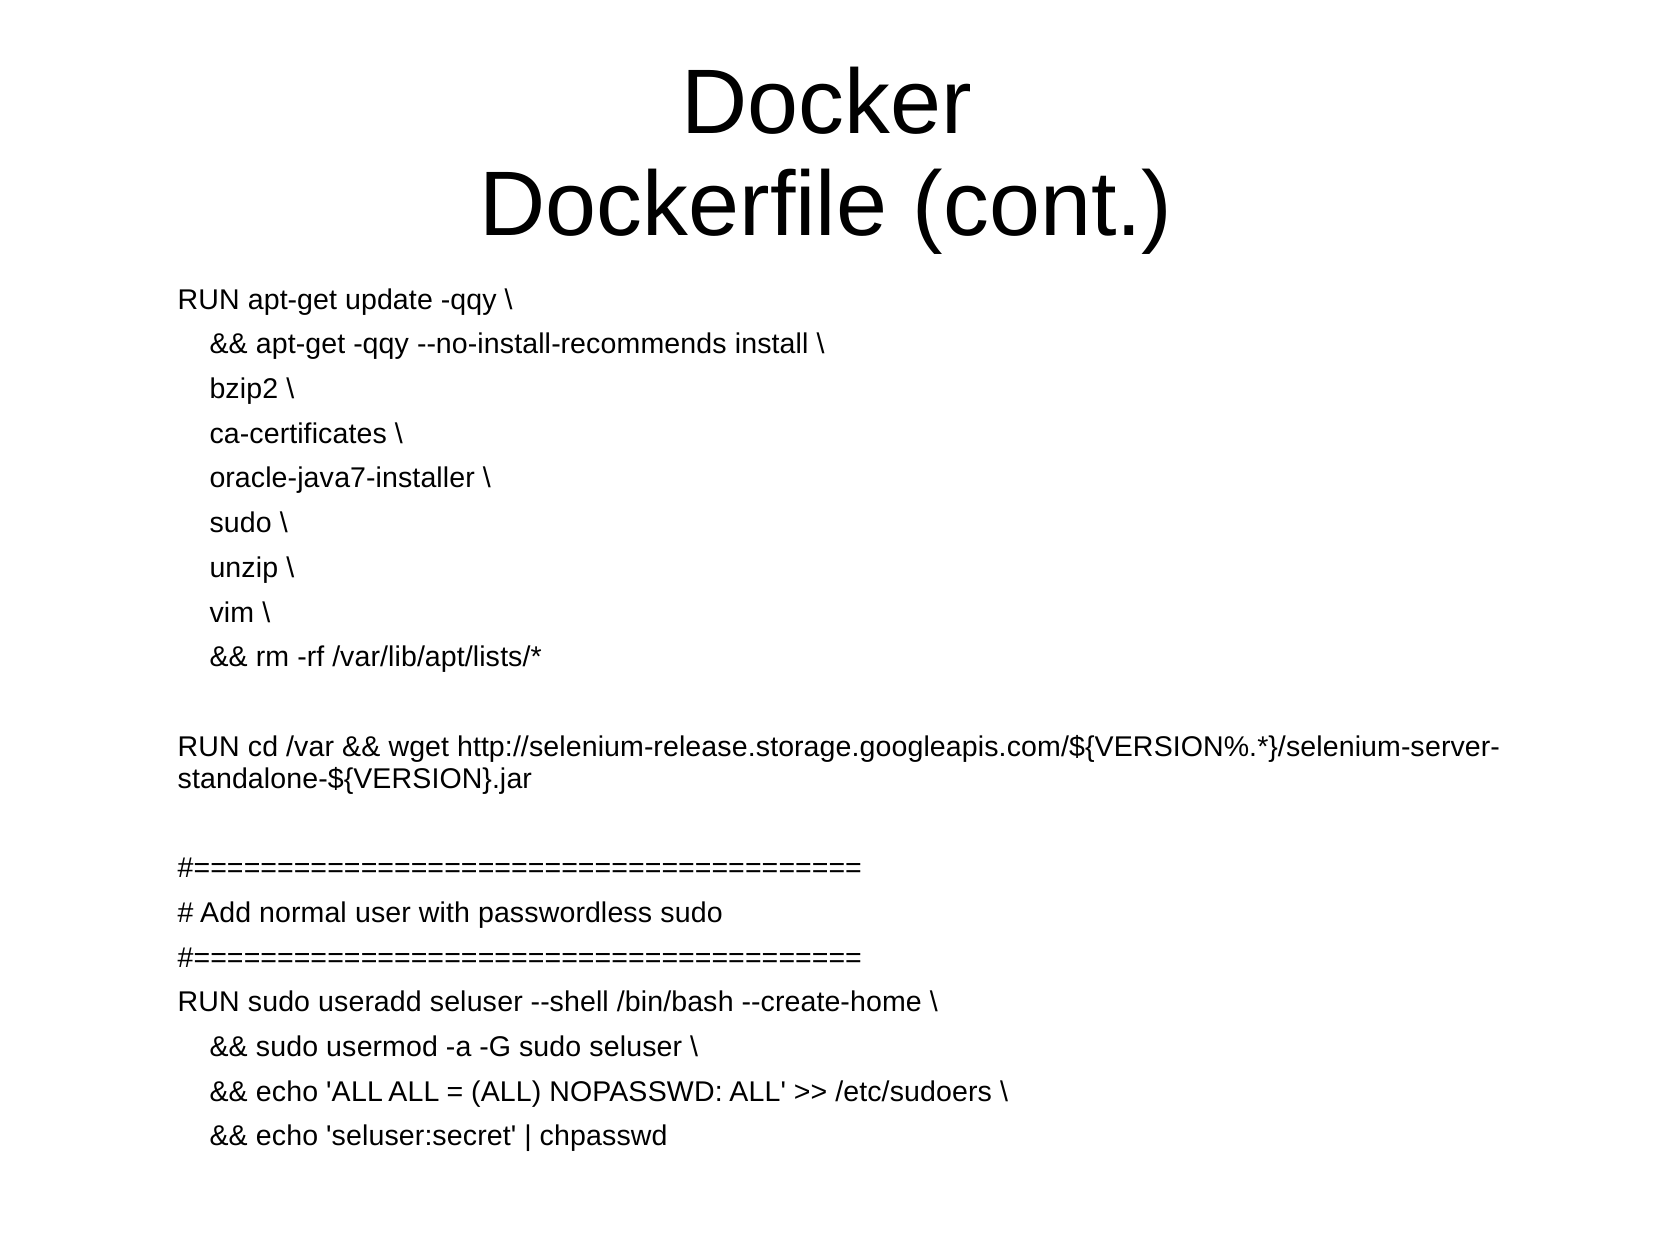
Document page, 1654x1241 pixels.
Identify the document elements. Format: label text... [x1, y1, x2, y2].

title Docker Dockerfile (cont.) [82, 49, 1571, 257]
list RUN apt-get update -qqy \ && apt-get -qqy --no-install-recommends install \ bzip2 \ ca-certificates \ oracle-java7-installer \ sudo \ unzip \ vim \ && rm -rf /var/lib/apt/lists/* RUN cd /var && wget http://selenium-release.storage.googleapis.com/${VERSION%.*}/selenium-server-standalone-${VERSION}.jar #======================================== # Add normal user with passwordless sudo #======================================== RUN sudo useradd seluser --shell /bin/bash --create-home \ && sudo usermod -a -G sudo seluser \ && echo 'ALL ALL = (ALL) NOPASSWD: ALL' >> /etc/sudoers \ && echo 'seluser:secret' | chpasswd [177, 283, 1573, 1164]
